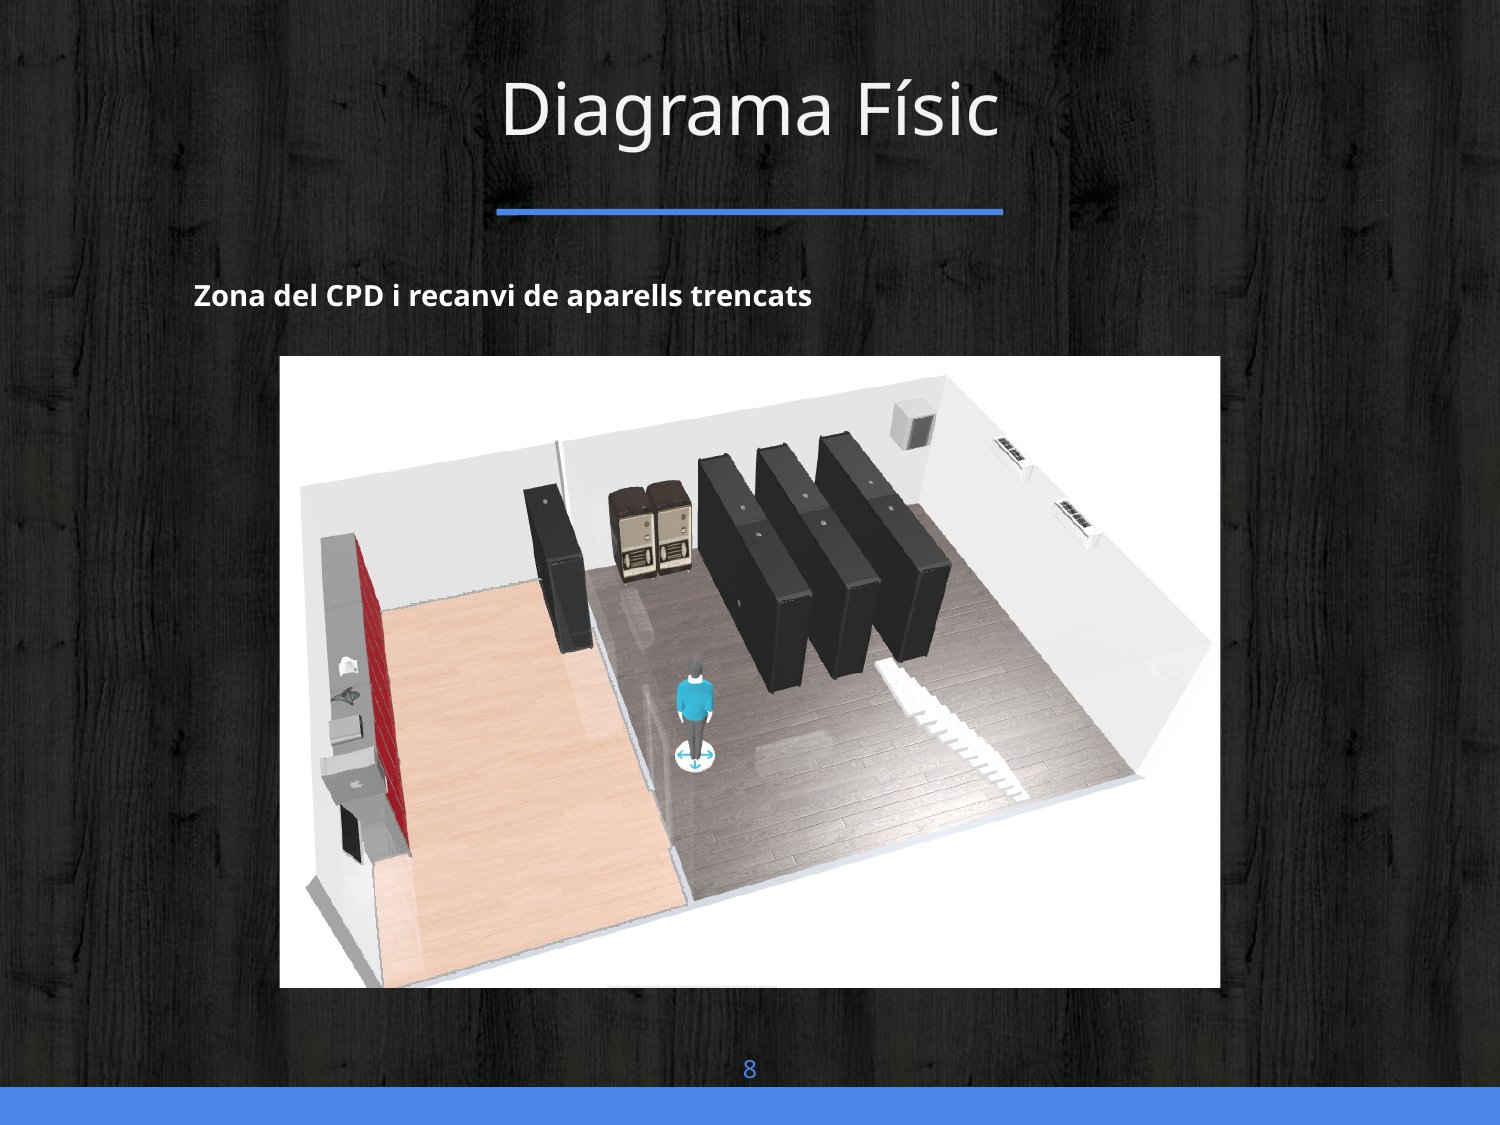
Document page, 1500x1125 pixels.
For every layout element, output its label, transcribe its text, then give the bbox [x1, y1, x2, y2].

text_box [0, 1087, 1500, 1125]
picture [0, 0, 1500, 1087]
title Diagrama Físic [75, 0, 1425, 213]
slide_number 8 [705, 1038, 795, 1087]
text_box Zona del CPD i recanvi de aparells trencats [179, 262, 829, 332]
